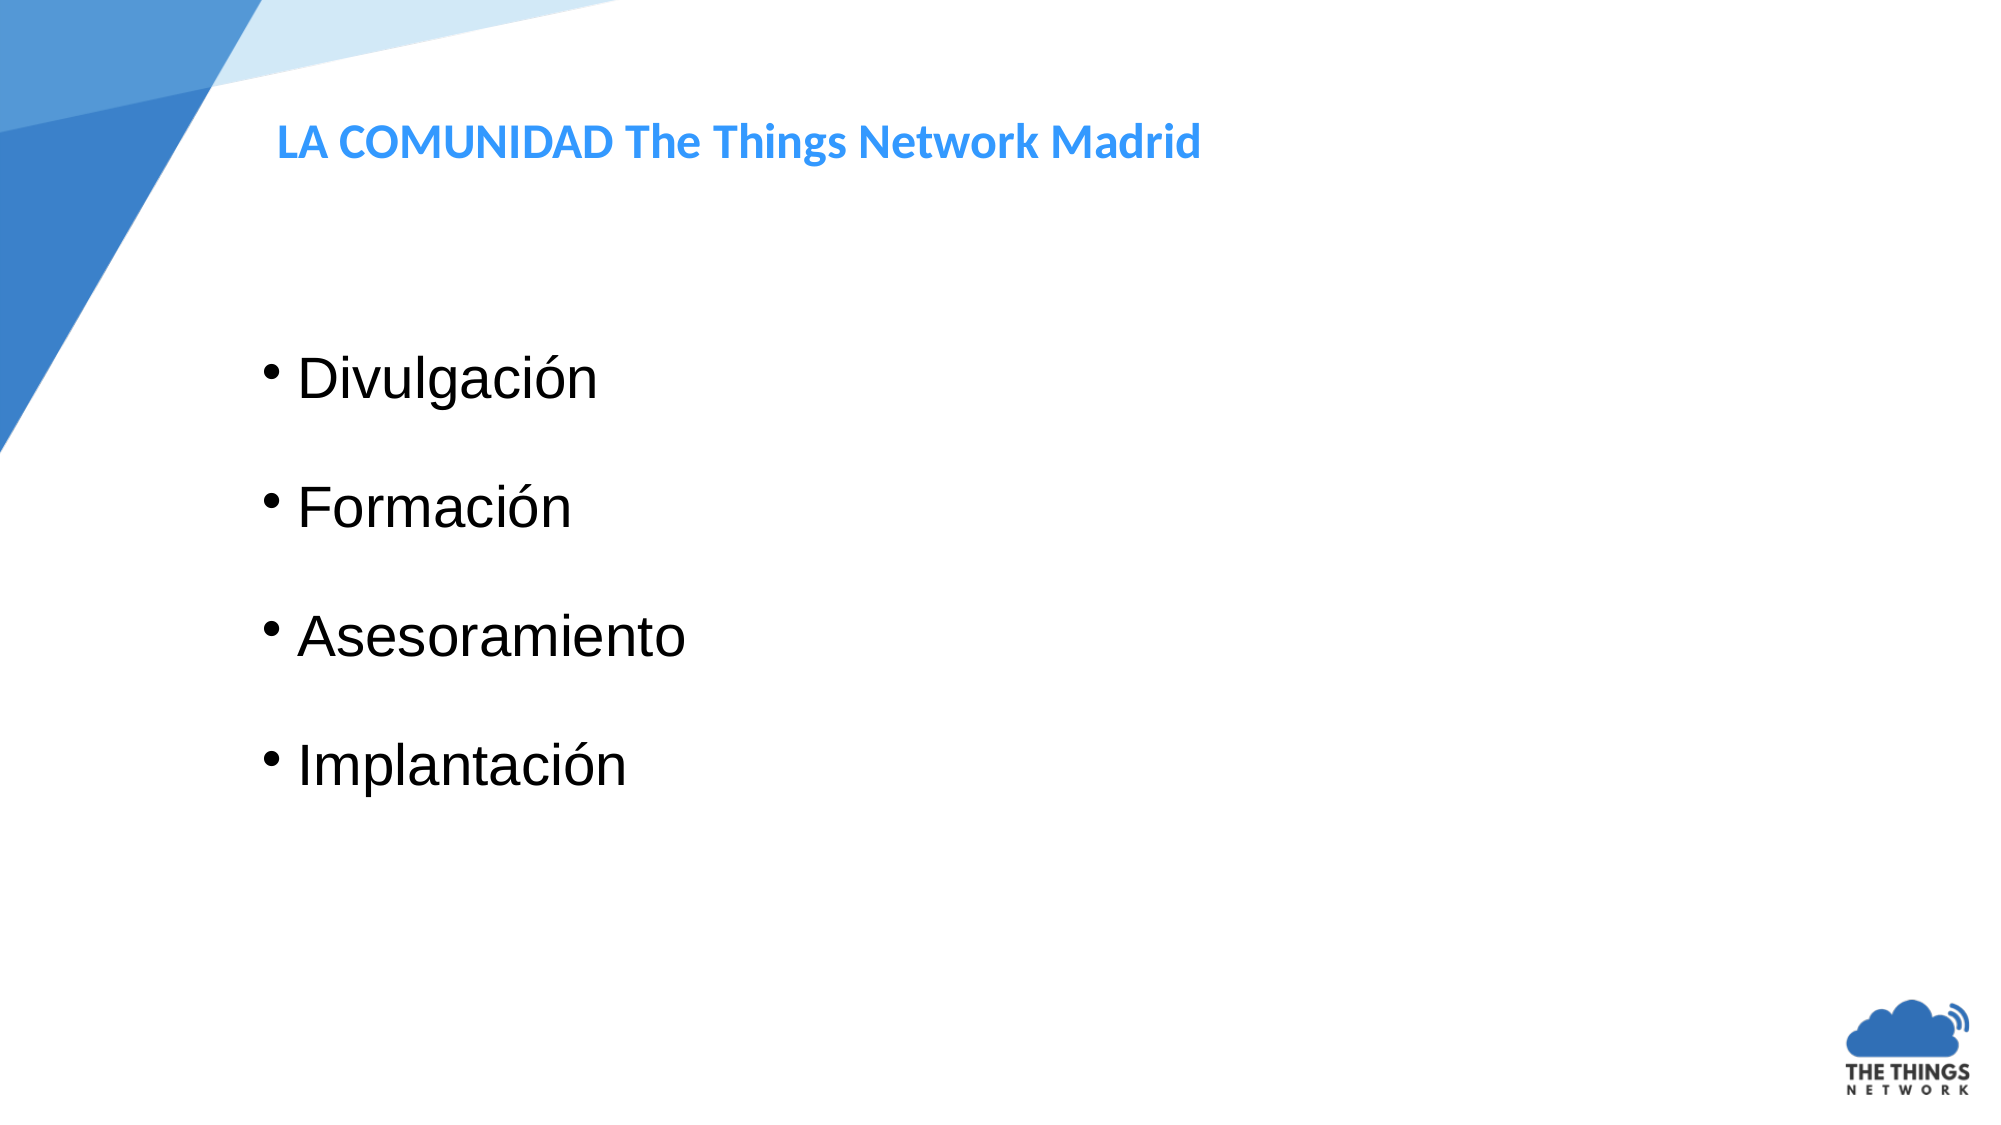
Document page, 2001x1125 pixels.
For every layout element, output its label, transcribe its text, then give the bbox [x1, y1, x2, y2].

picture [0, 0, 1970, 1095]
text_box LA COMUNIDAD The Things Network Madrid [99, 44, 1900, 233]
text_box Divulgación Formación Asesoramiento Implantación [261, 339, 1863, 1014]
